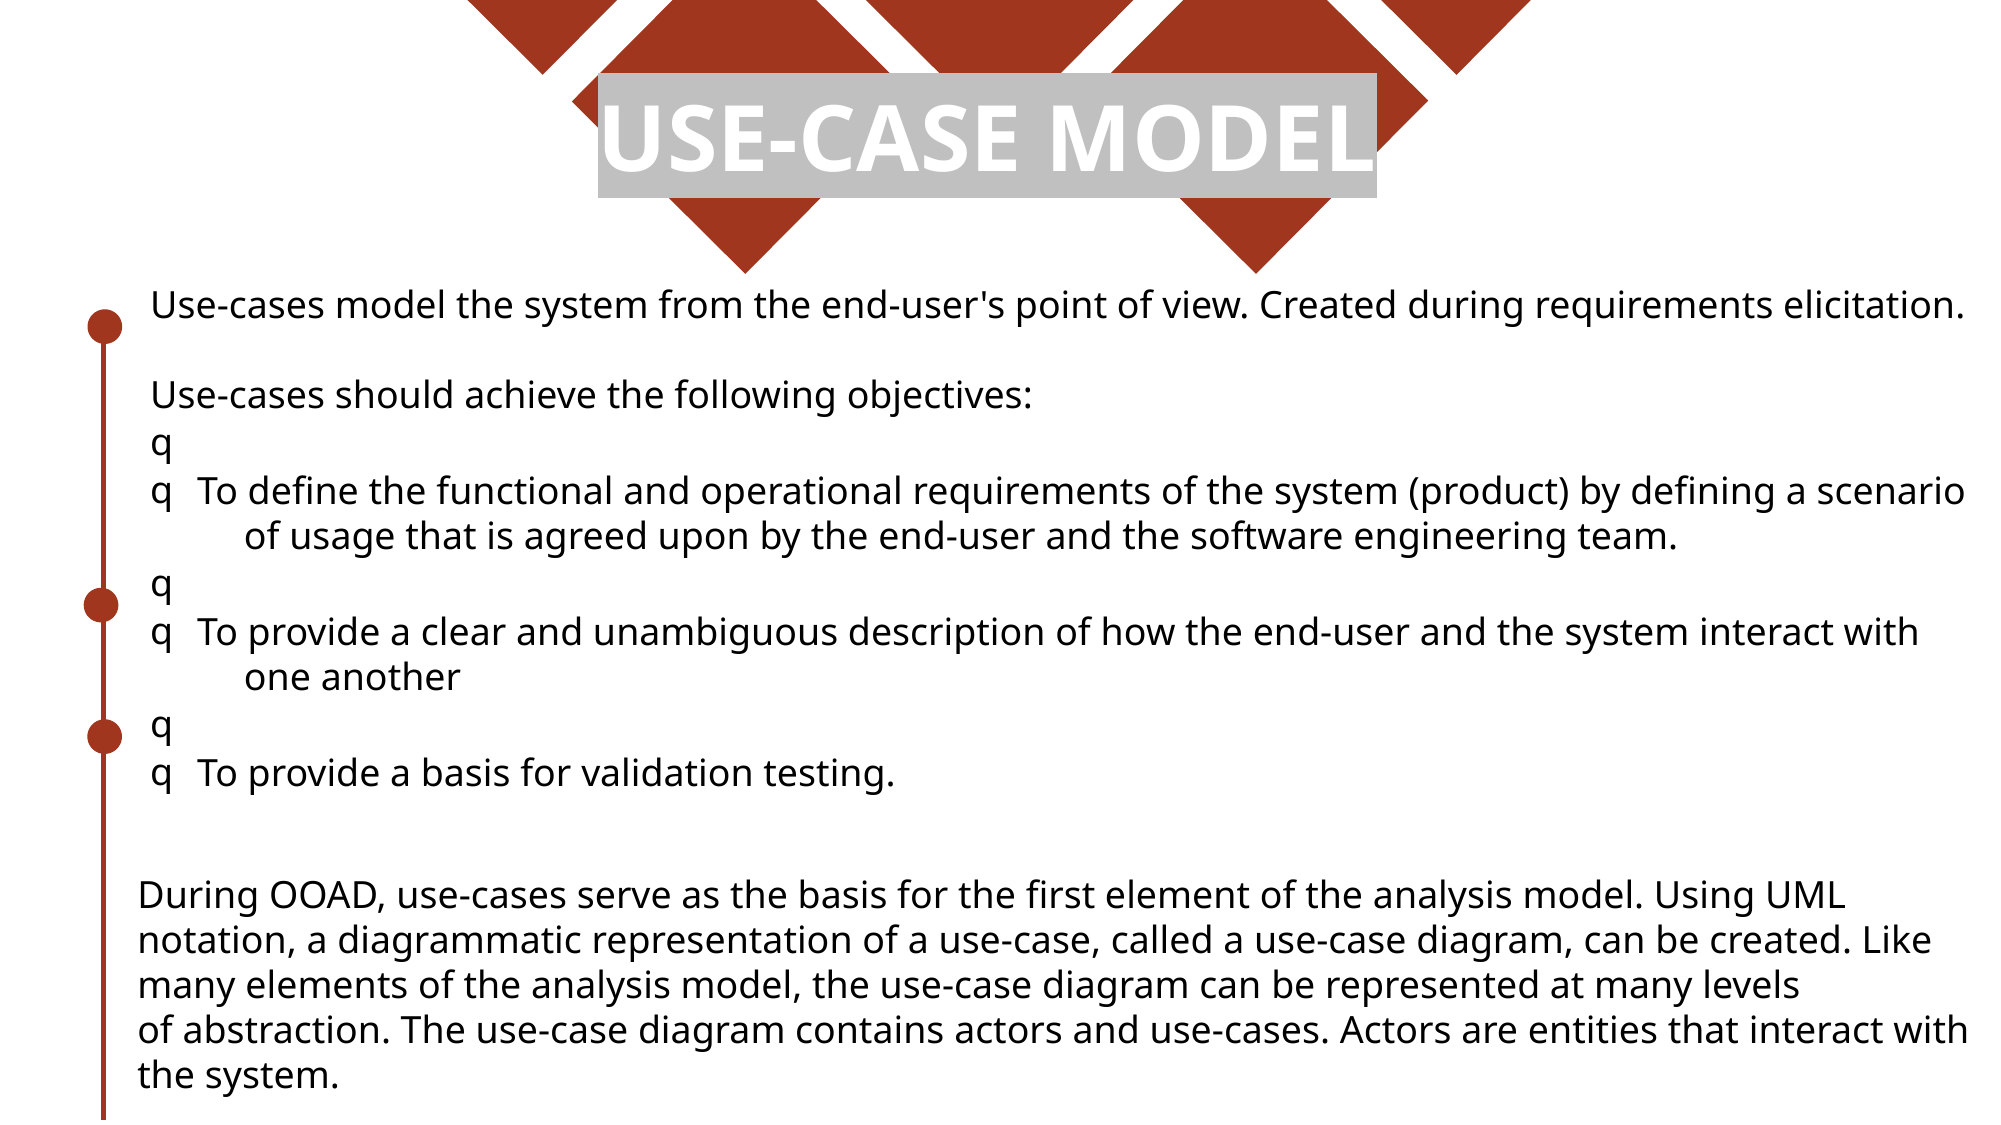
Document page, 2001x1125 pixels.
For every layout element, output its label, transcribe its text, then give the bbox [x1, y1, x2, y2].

text_box Use-cases model the system from the end-user's point of view. Created during requirements elicitation. Use-cases should achieve the following objectives: To define the functional and operational requirements of the system (product) by defining a scenario of usage that is agreed upon by the end-user and the software engineering team. To provide a clear and unambiguous description of how the end-user and the system interact with one another To provide a basis for validation testing. [135, 273, 2000, 834]
title USE-CASE MODEL [101, 0, 1874, 316]
text_box During OOAD, use-cases serve as the basis for the first element of the analysis model. Using UML notation, a diagrammatic representation of a use-case, called a use-case diagram, can be created. Like many elements of the analysis model, the use-case diagram can be represented at many levels of abstraction. The use-case diagram contains actors and use-cases. Actors are entities that interact with the system. [122, 863, 1989, 1106]
text_box [87, 719, 122, 754]
text_box [83, 587, 119, 623]
